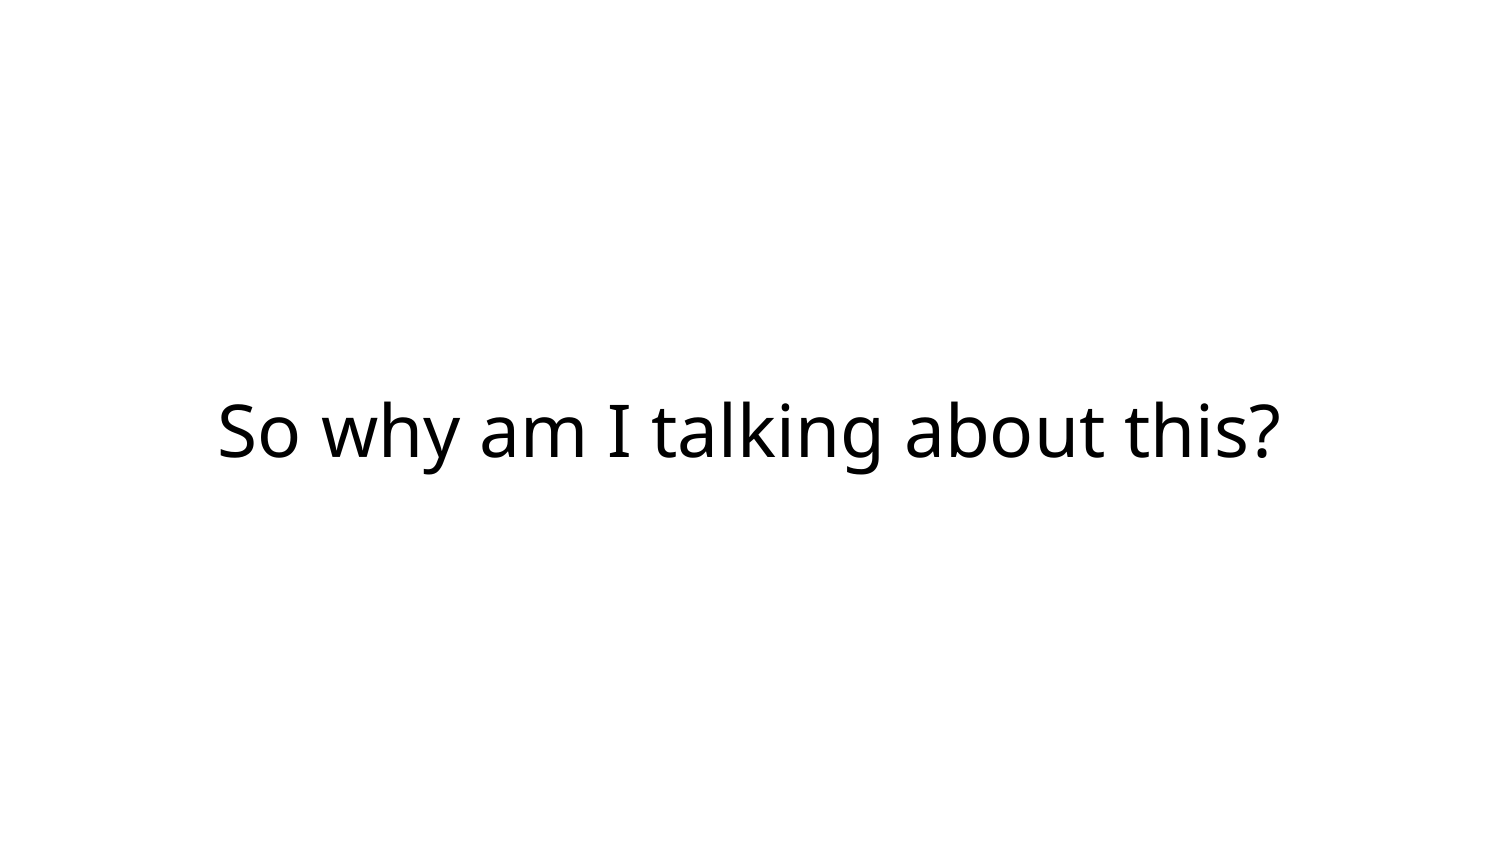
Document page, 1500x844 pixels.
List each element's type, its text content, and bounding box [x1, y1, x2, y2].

text_box So why am I talking about this? [0, 0, 1500, 844]
